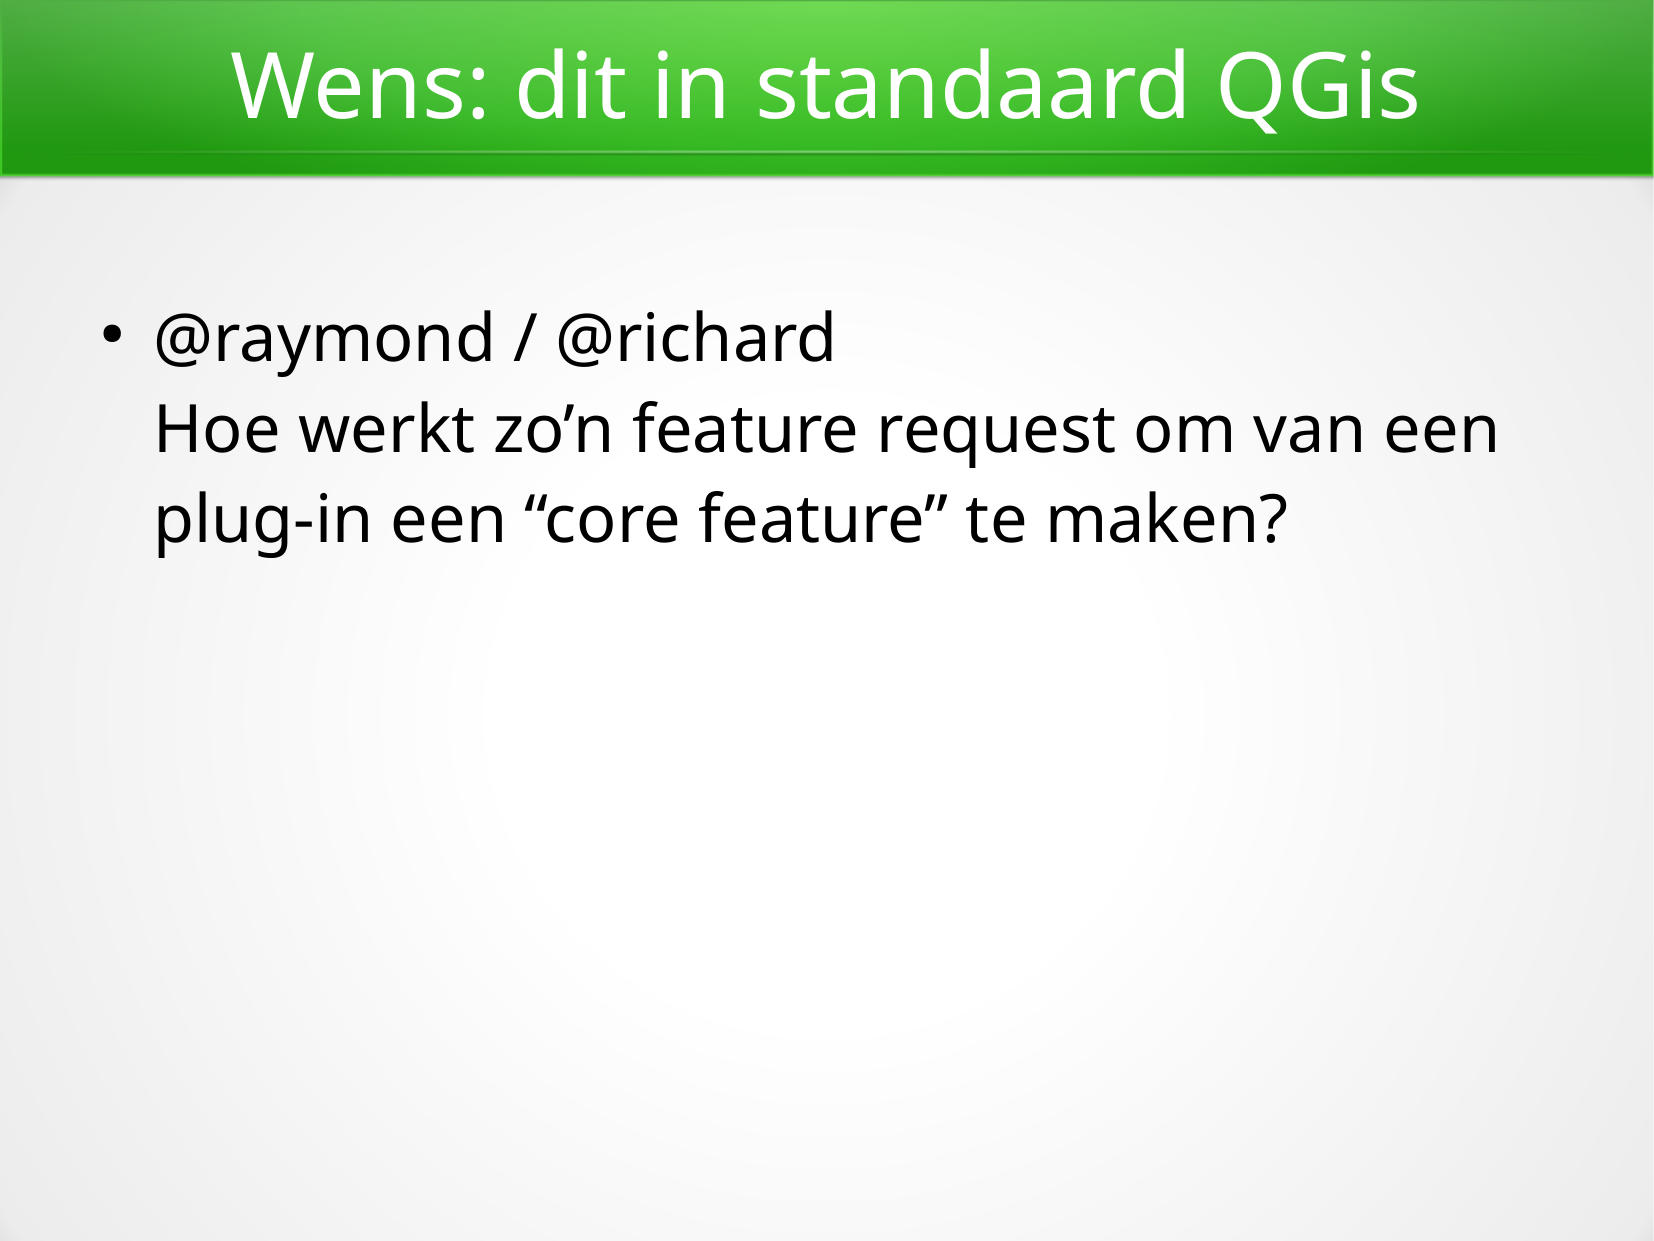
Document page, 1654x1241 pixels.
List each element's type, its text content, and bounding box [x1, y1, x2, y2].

picture [0, 0, 1654, 1241]
list @raymond / @richard Hoe werkt zo’n feature request om van een plug-in een “core feature” te maken? [82, 290, 1571, 1010]
title Wens: dit in standaard QGis [82, 11, 1571, 154]
